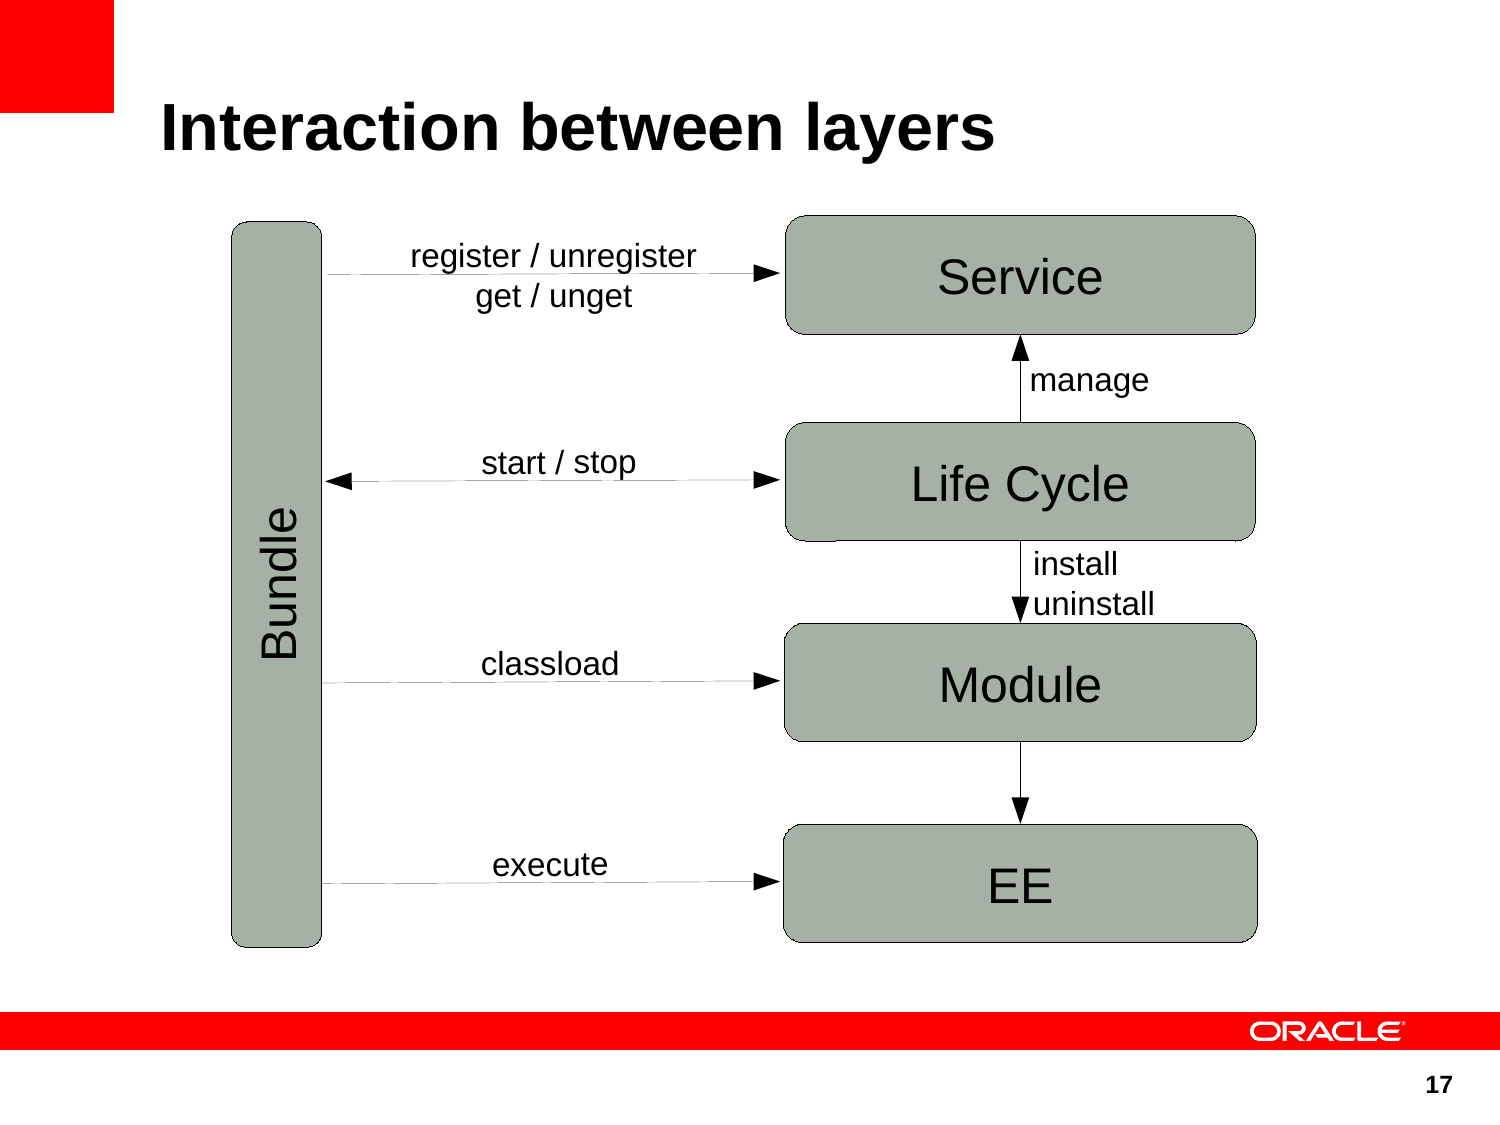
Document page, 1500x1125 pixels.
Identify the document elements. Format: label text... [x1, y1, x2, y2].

text_box Service [785, 215, 1256, 335]
text_box Bundle [231, 221, 322, 948]
picture [0, 1012, 1500, 1050]
title Interaction between layers [145, 49, 1390, 205]
text_box Life Cycle [785, 422, 1256, 542]
text_box Module [784, 623, 1257, 742]
picture [0, 0, 114, 113]
text_box EE [783, 824, 1258, 943]
